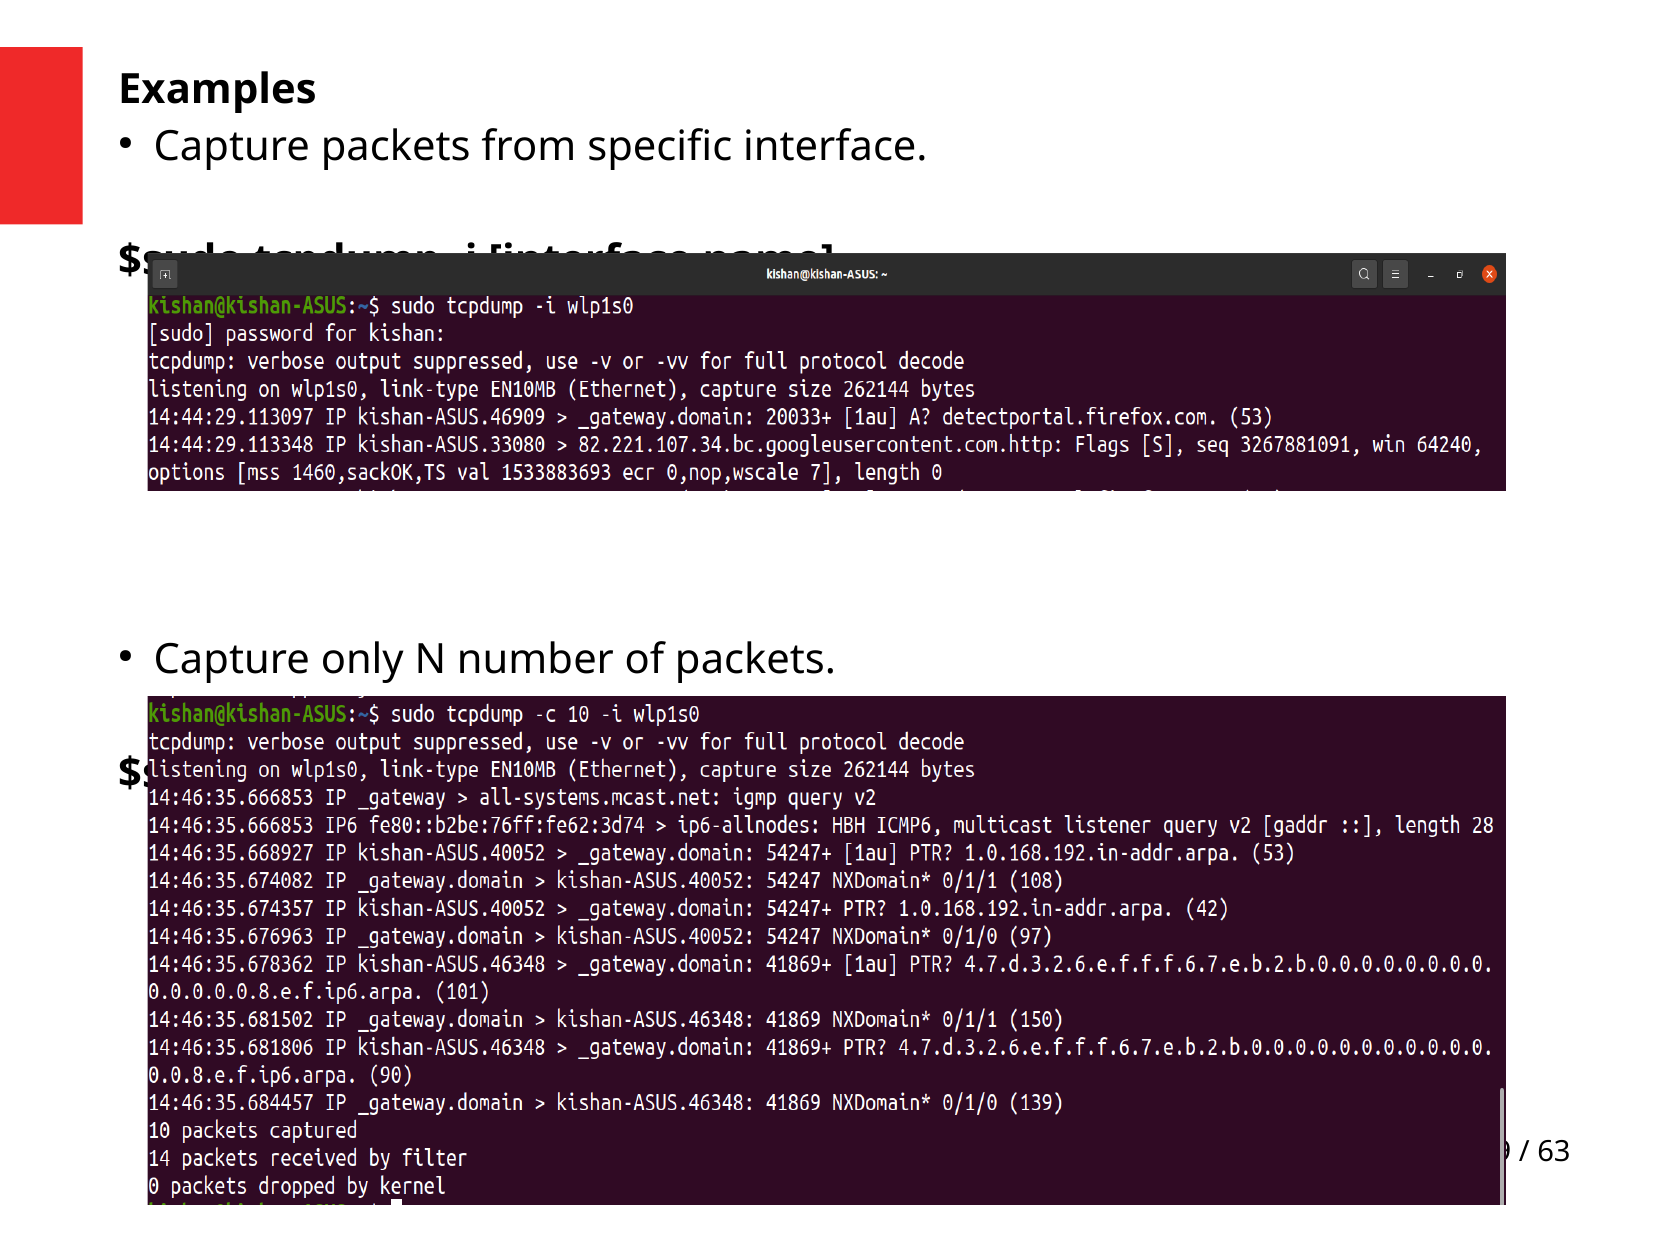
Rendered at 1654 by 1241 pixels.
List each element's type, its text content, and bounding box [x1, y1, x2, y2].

subtitle Examples Capture packets from specific interface. $sudo tcpdump -i [interface name] Capture only N number of packets. $sudo tcpdump -c N -i [interface name] [118, 59, 1536, 862]
picture [147, 253, 1506, 491]
picture [147, 696, 1506, 1205]
